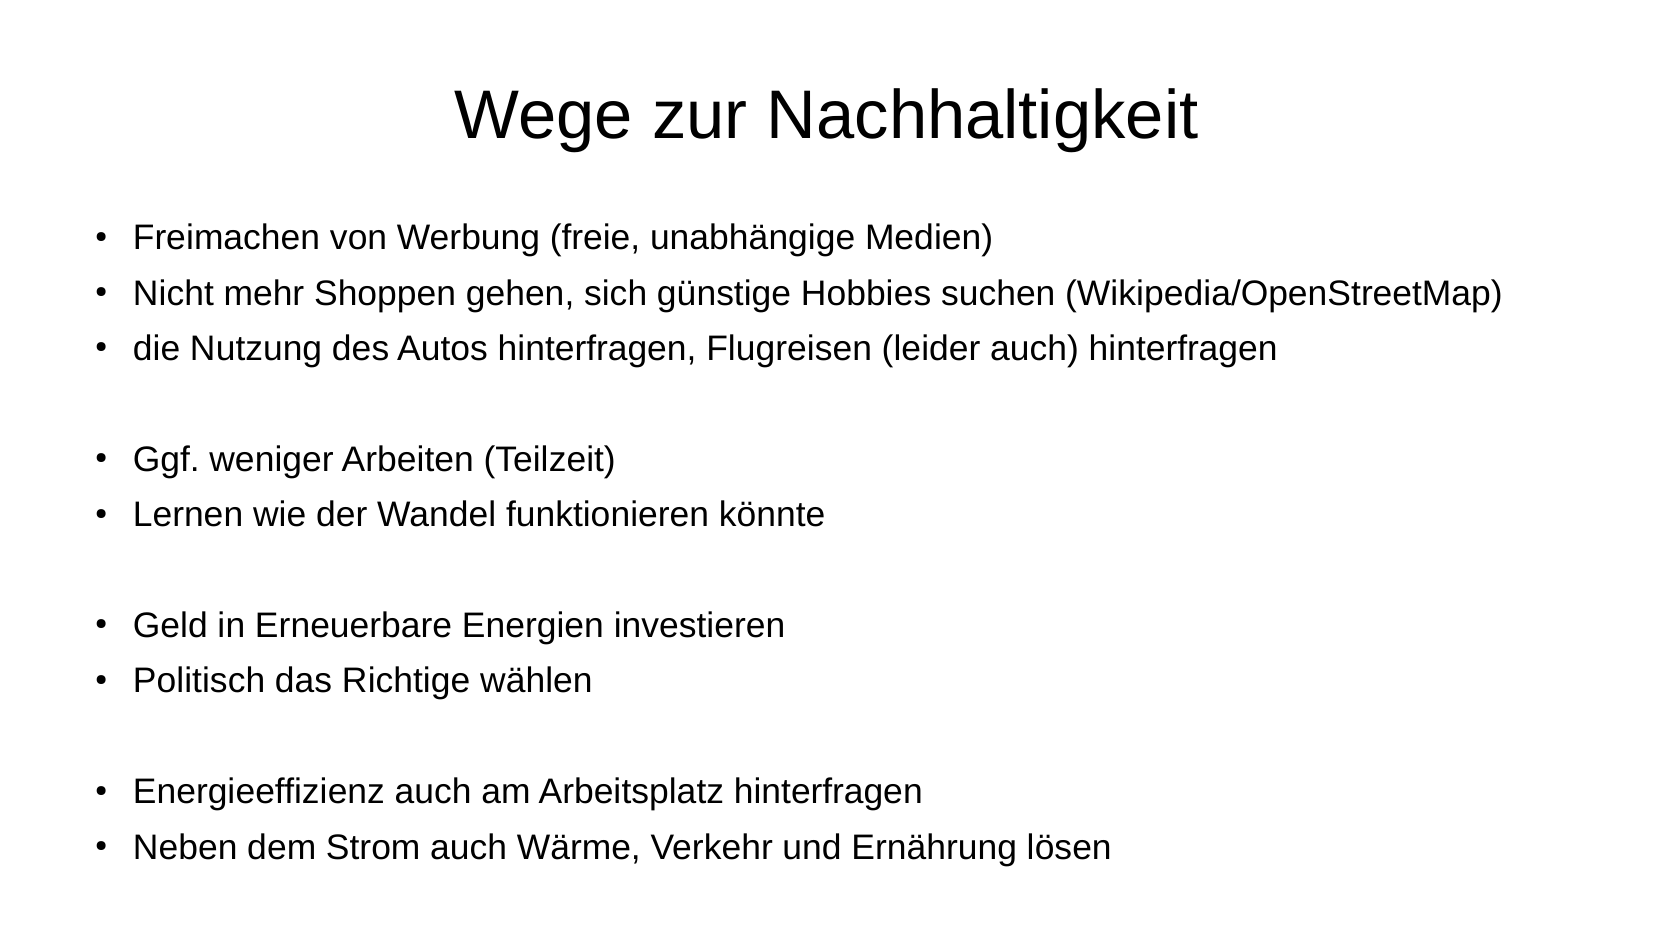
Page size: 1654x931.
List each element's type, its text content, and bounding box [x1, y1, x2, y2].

title Wege zur Nachhaltigkeit [82, 37, 1571, 193]
list Freimachen von Werbung (freie, unabhängige Medien) Nicht mehr Shoppen gehen, sich günstige Hobbies suchen (Wikipedia/OpenStreetMap) die Nutzung des Autos hinterfragen, Flugreisen (leider auch) hinterfragen Ggf. weniger Arbeiten (Teilzeit) Lernen wie der Wandel funktionieren könnte Geld in Erneuerbare Energien investieren Politisch das Richtige wählen Energieeffizienz auch am Arbeitsplatz hinterfragen Neben dem Strom auch Wärme, Verkehr und Ernährung lösen [82, 217, 1571, 875]
